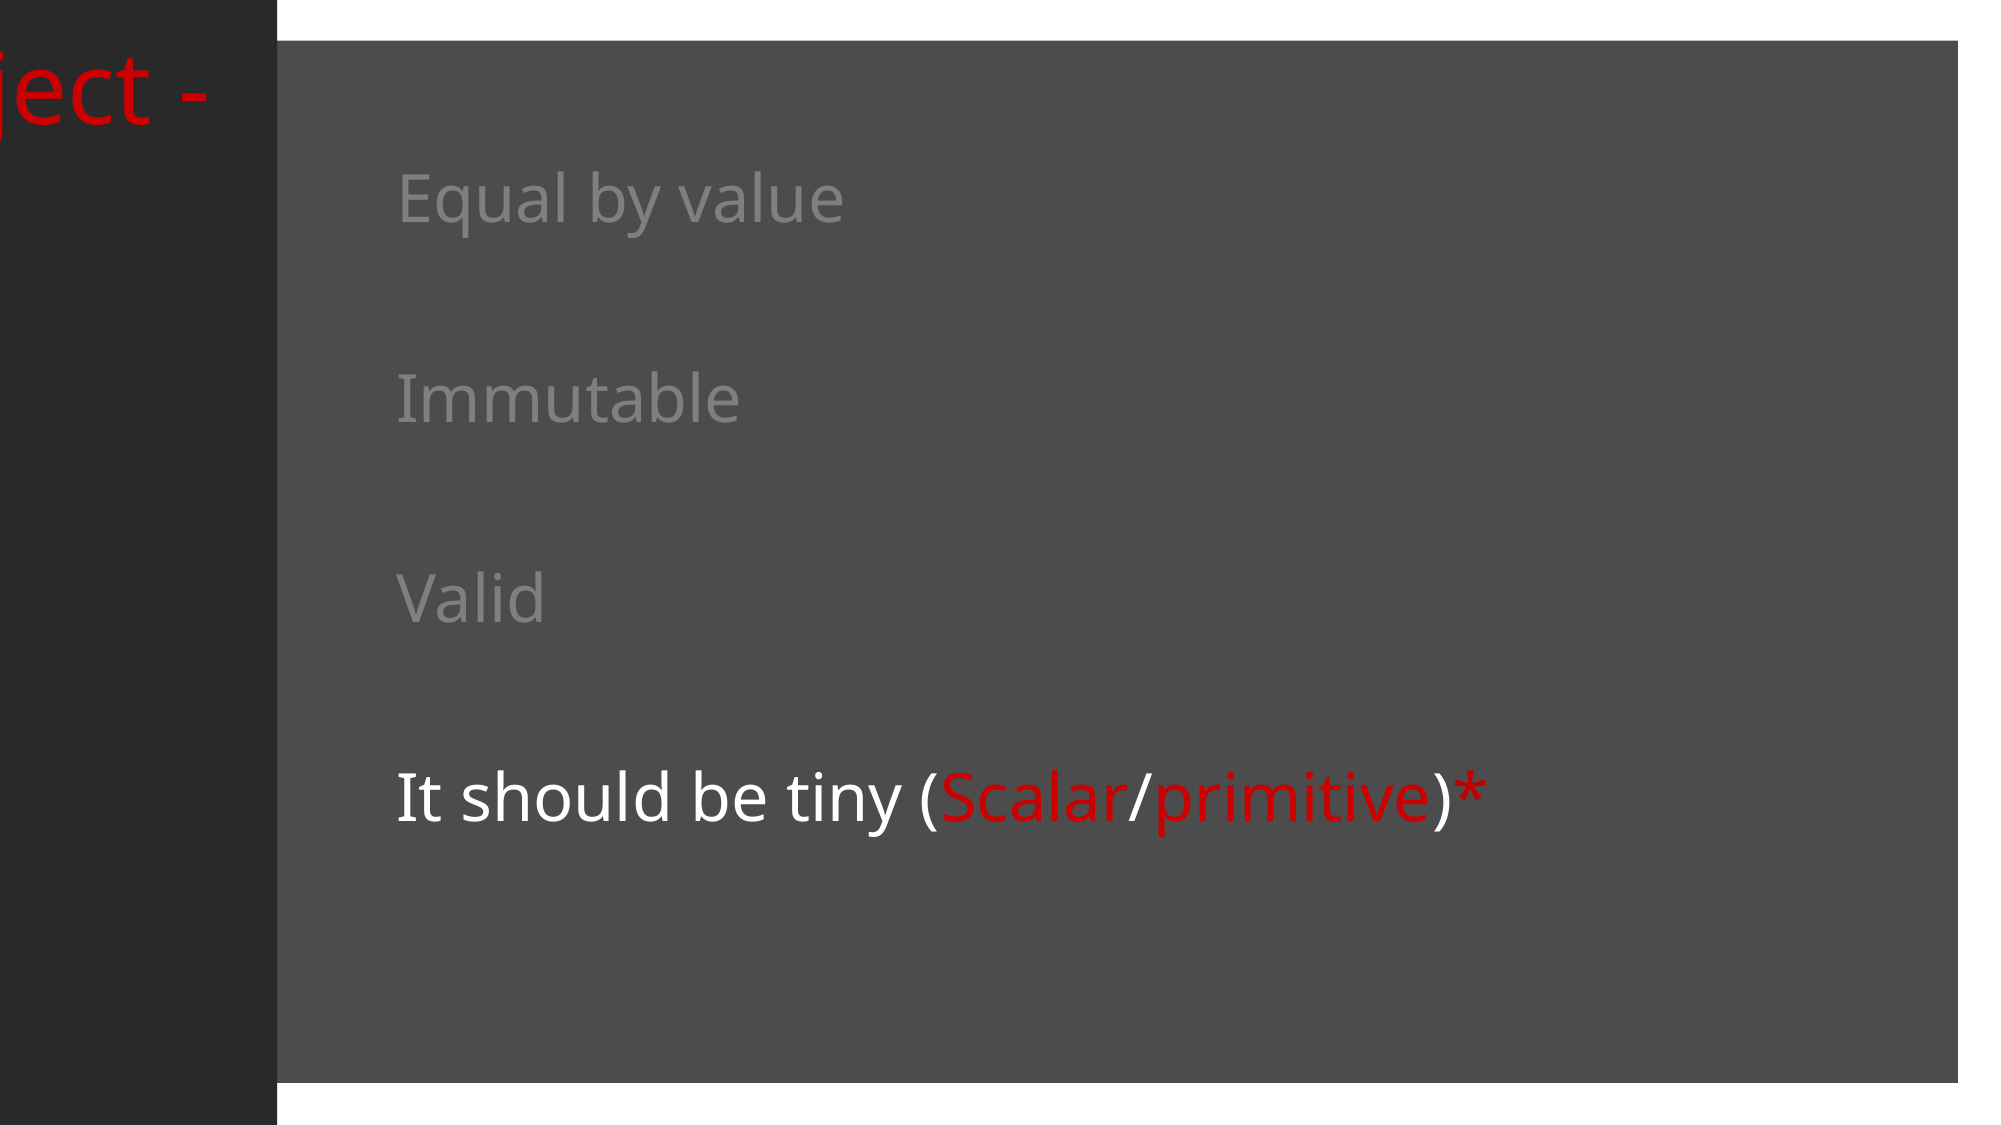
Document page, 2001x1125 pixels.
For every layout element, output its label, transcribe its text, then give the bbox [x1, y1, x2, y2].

text_box Equal by value Immutable Valid It should be tiny (Scalar/primitive)* [381, 28, 1660, 816]
text_box [0, 0, 1958, 1125]
text_box ----- single value object - [74, 17, 226, 1115]
